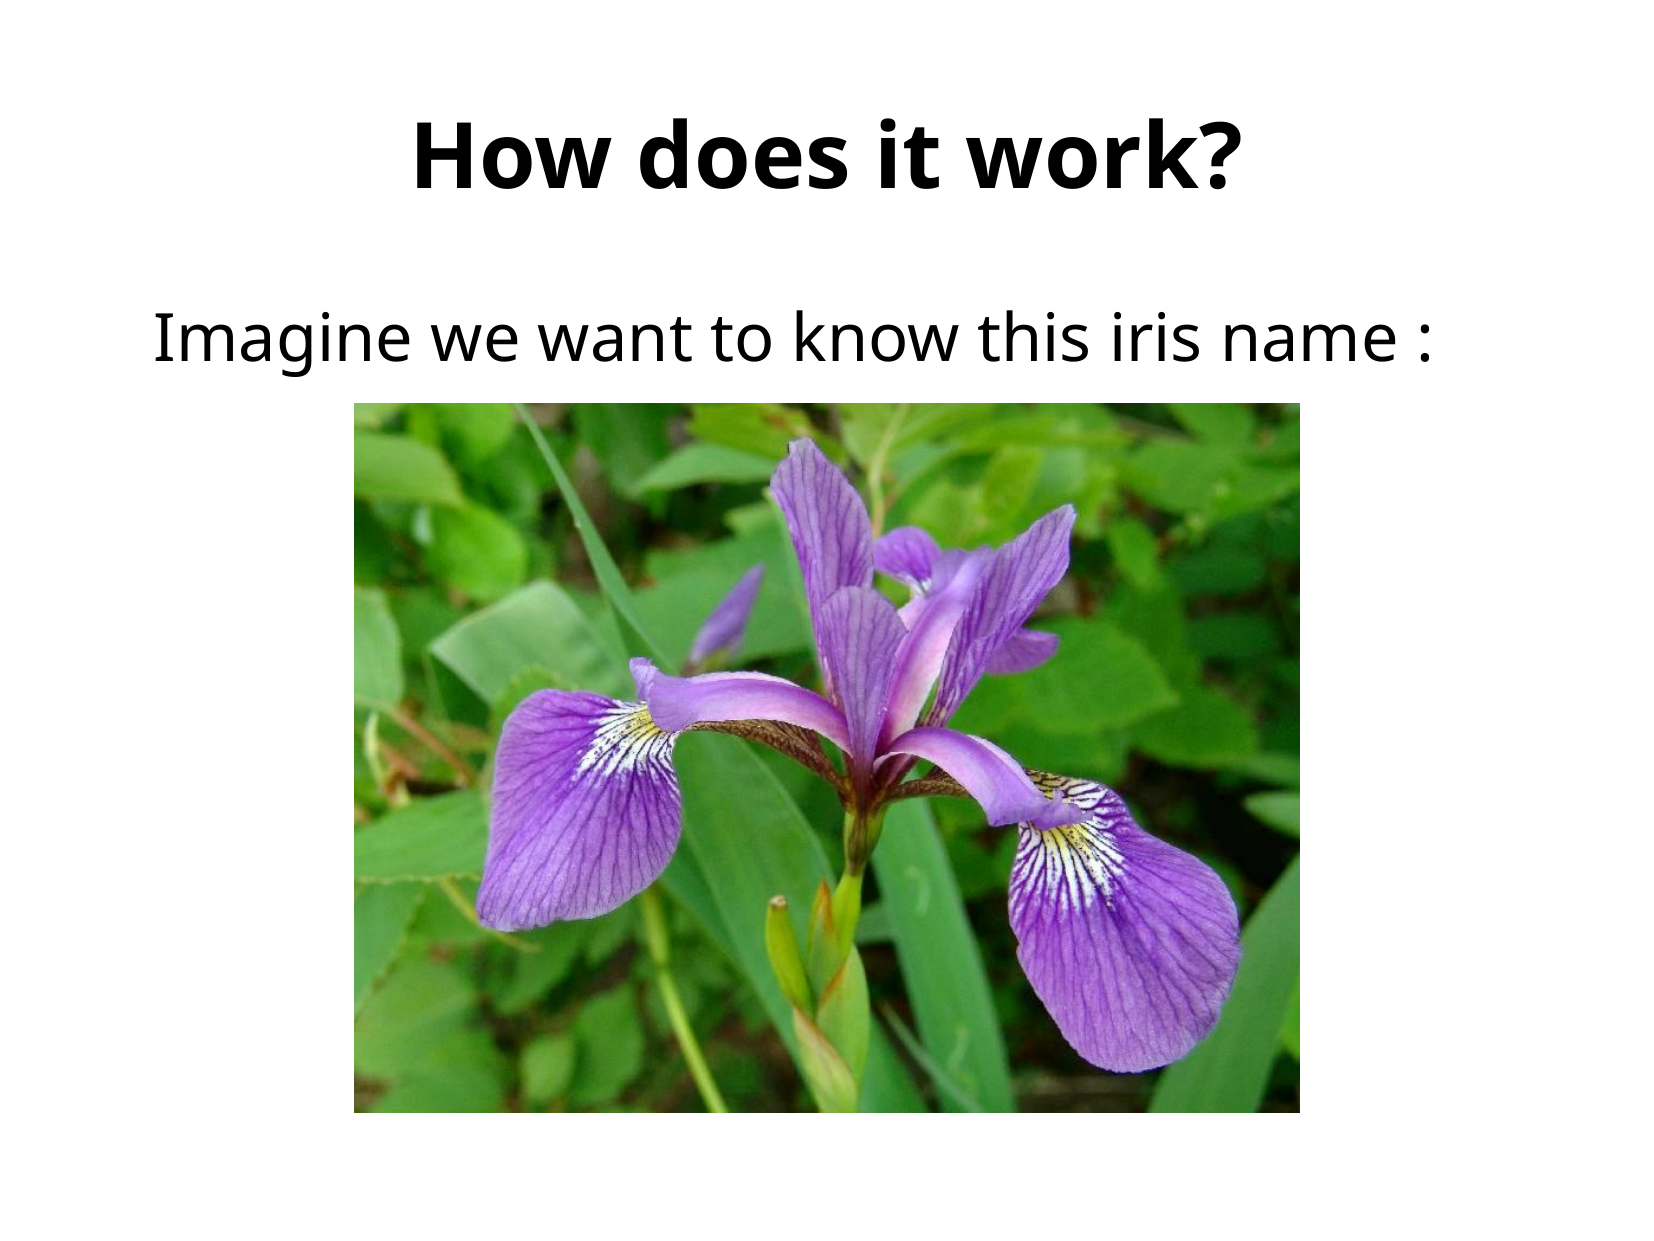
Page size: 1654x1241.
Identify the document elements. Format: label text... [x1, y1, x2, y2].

list Imagine we want to know this iris name : [82, 290, 1571, 1010]
title How does it work? [82, 49, 1571, 257]
picture [354, 403, 1300, 1113]
